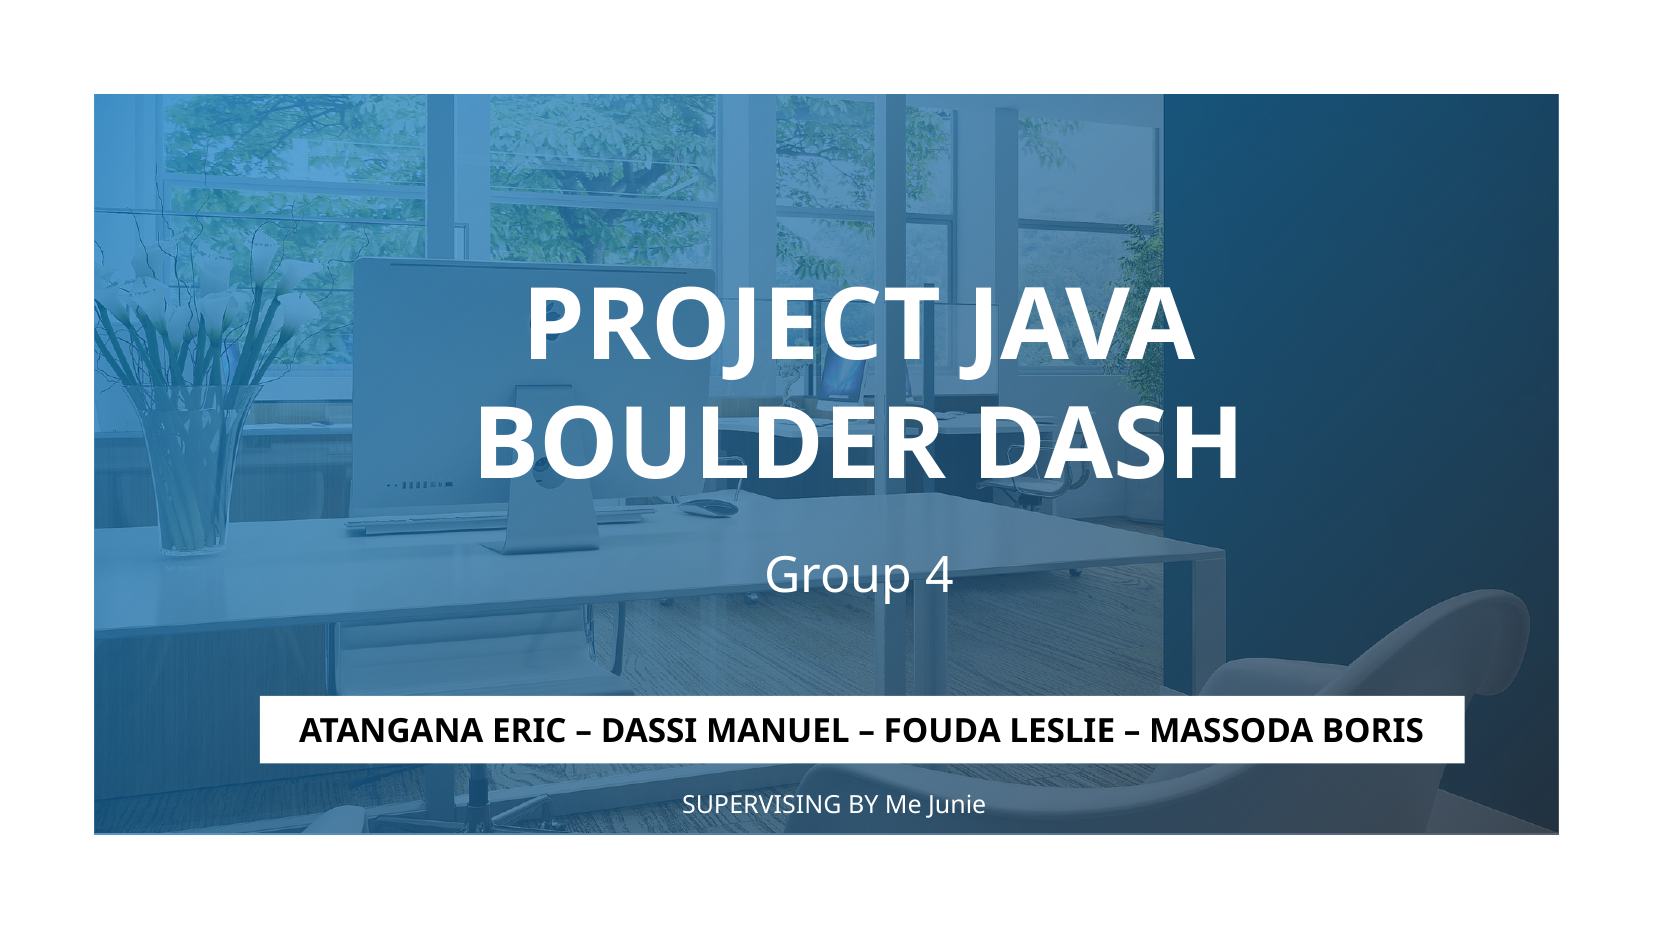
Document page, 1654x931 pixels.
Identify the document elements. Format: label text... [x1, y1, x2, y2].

text_box Group 4 [300, 534, 1418, 695]
text_box PROJECT JAVA BOULDER DASH [438, 251, 1280, 534]
text_box ATANGANA ERIC – DASSI MANUEL – FOUDA LESLIE – MASSODA BORIS [259, 695, 1465, 764]
text_box SUPERVISING BY Me Junie [667, 779, 1164, 831]
text_box [94, 94, 1559, 835]
